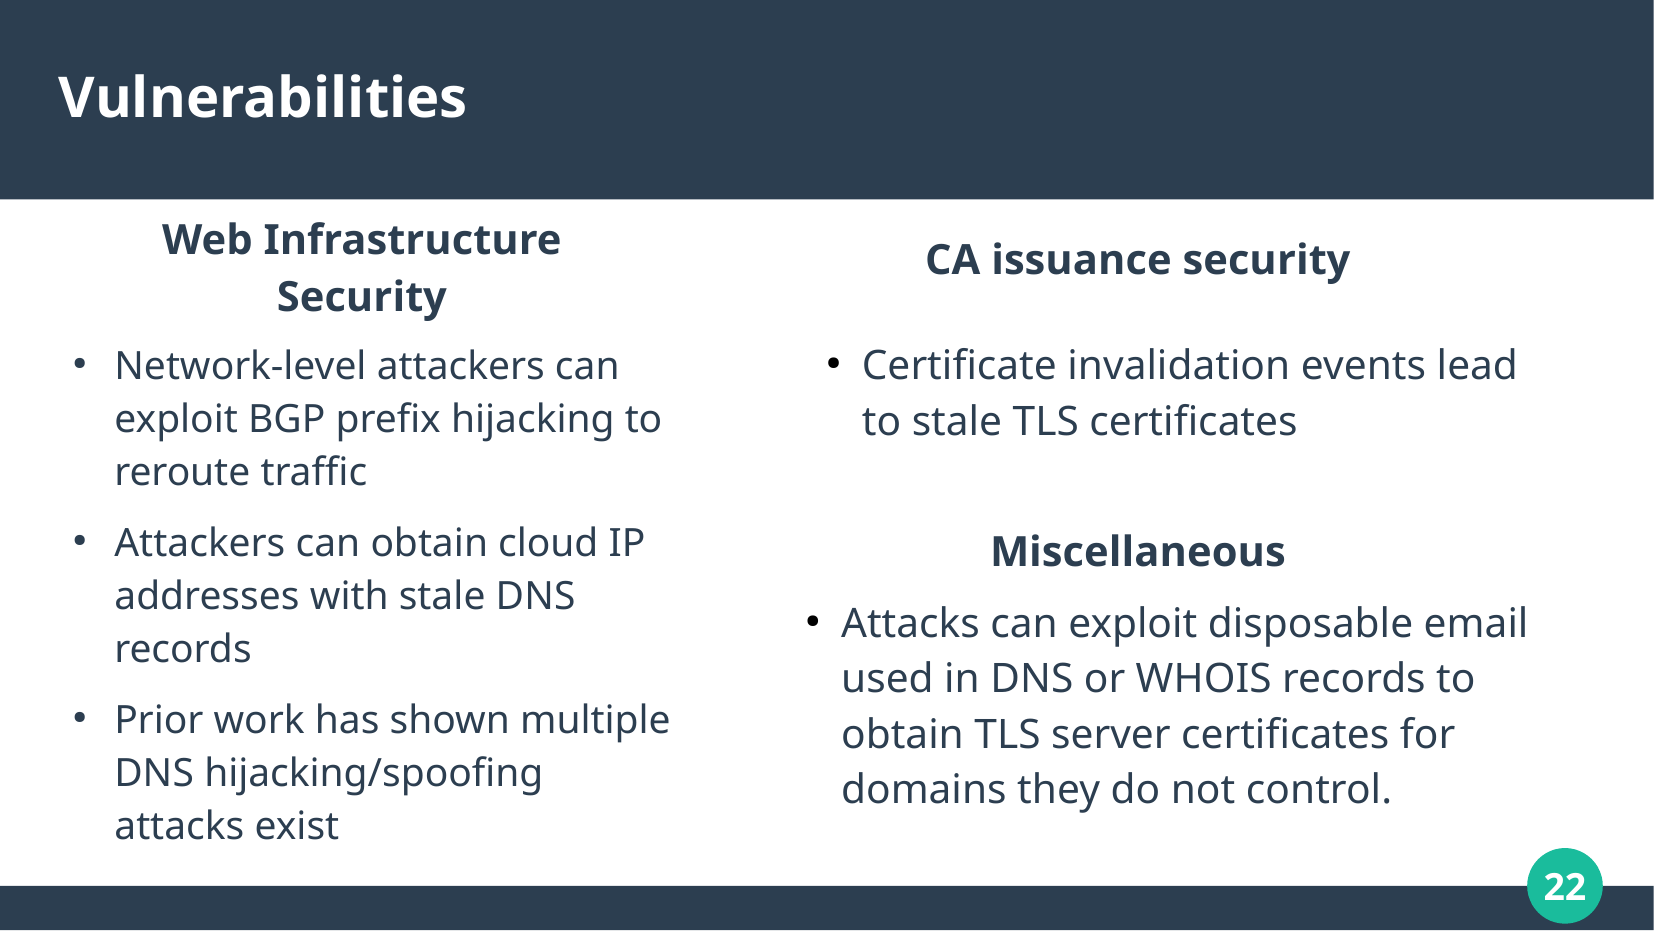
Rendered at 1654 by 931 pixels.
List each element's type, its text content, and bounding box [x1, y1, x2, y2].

text_box Miscellaneous [862, 517, 1414, 584]
text_box CA issuance security [862, 225, 1414, 291]
text_box Web Infrastructure Security [86, 234, 638, 301]
text_box Certificate invalidation events lead to stale TLS certificates [811, 333, 1576, 451]
list Network-level attackers can exploit BGP prefix hijacking to reroute traffic Attackers can obtain cloud IP addresses with stale DNS records Prior work has shown multiple DNS hijacking/spoofing attacks exist [59, 337, 676, 864]
title Vulnerabilities [59, 37, 1595, 155]
text_box Attacks can exploit disposable email used in DNS or WHOIS records to obtain TLS server certificates for domains they do not control. [790, 646, 1555, 764]
